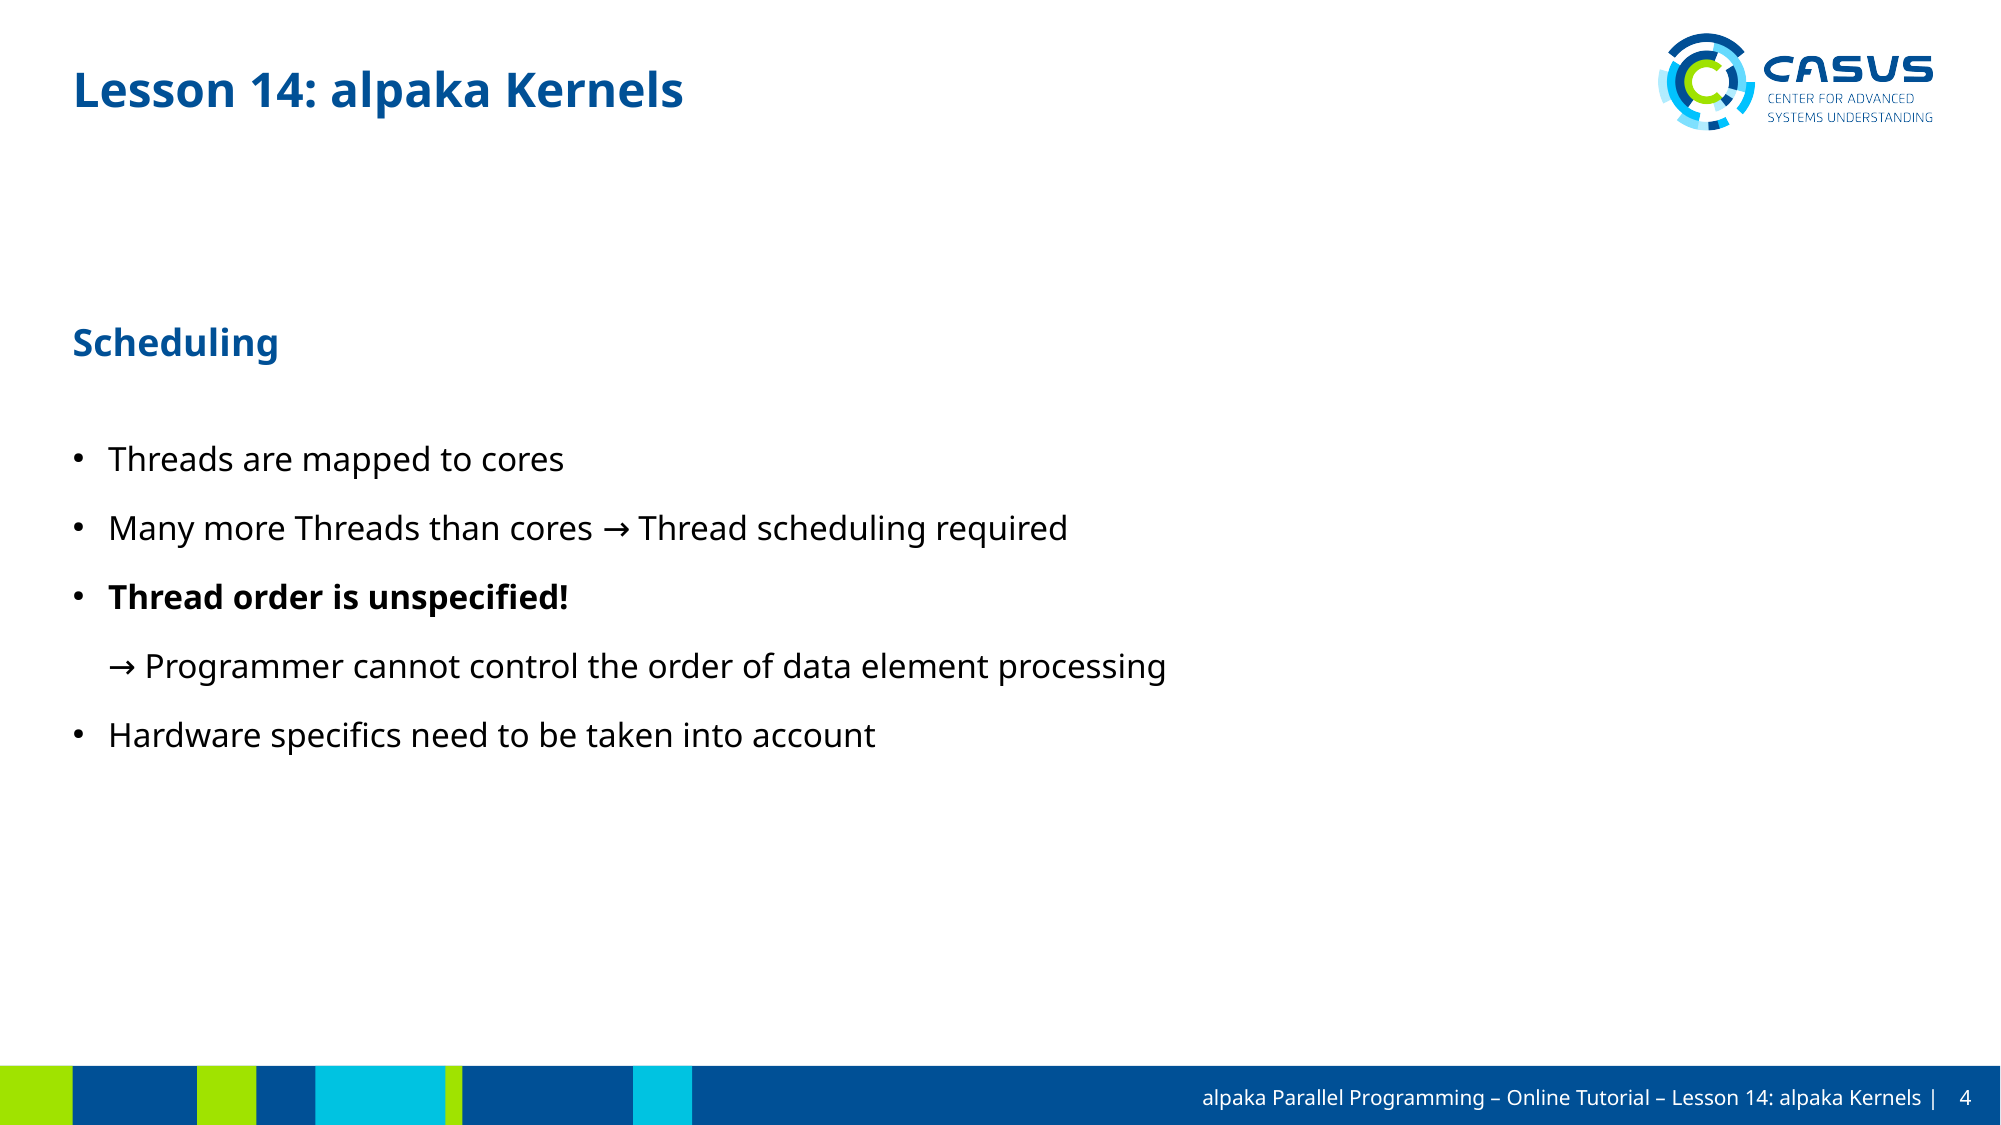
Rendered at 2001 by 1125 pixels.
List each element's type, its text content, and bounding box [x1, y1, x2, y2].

title Lesson 14: alpaka Kernels [72, 54, 1620, 123]
picture [1658, 33, 1933, 131]
list Scheduling Threads are mapped to cores Many more Threads than cores → Thread scheduling required Thread order is unspecified! → Programmer cannot control the order of data element processing Hardware specifics need to be taken into account [72, 316, 1620, 979]
